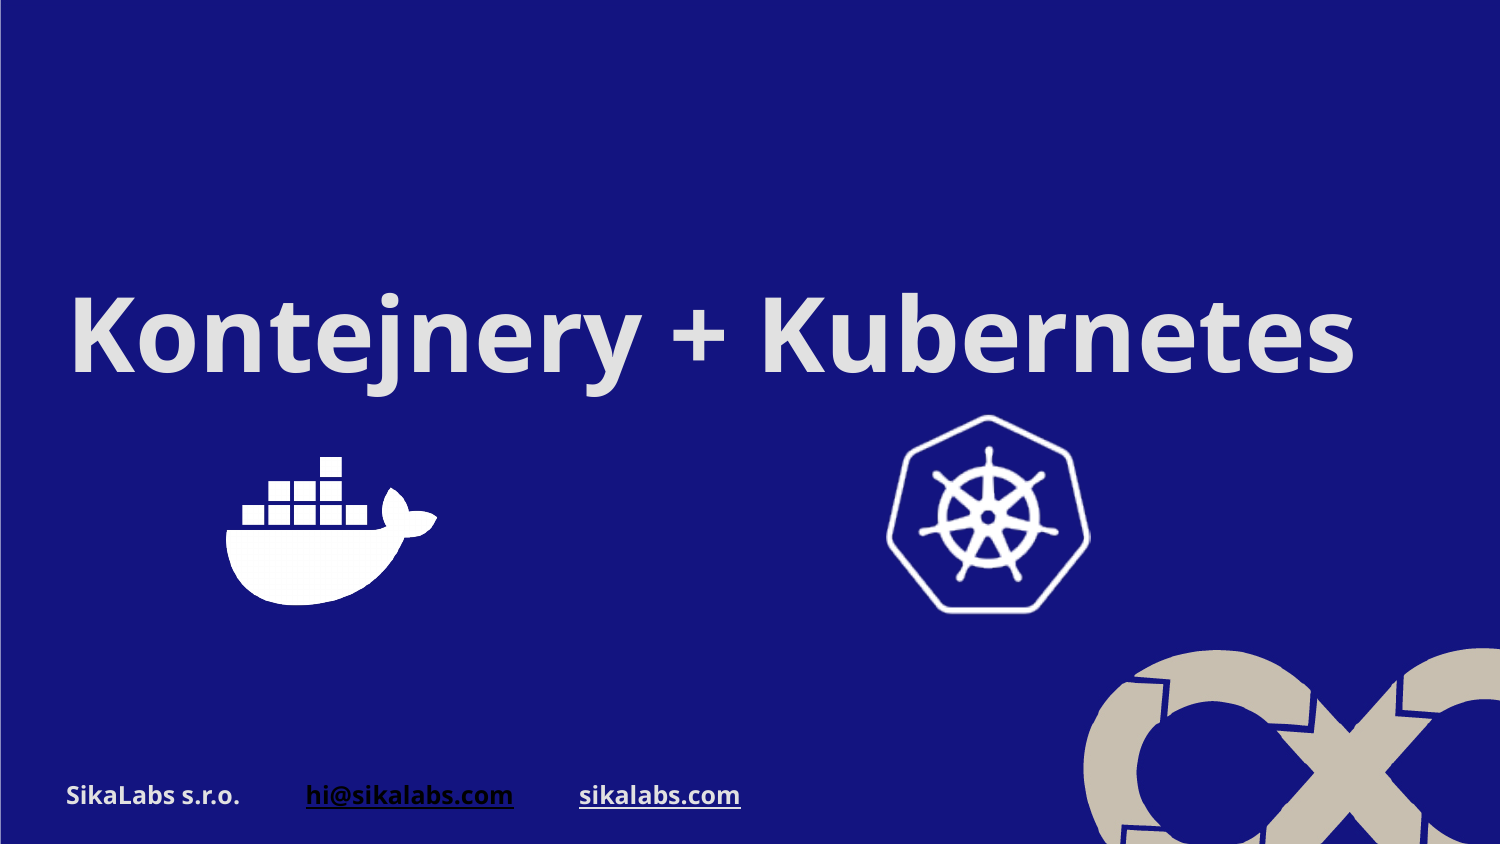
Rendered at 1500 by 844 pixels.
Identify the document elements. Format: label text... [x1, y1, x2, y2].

list Kontejnery + Kubernetes [51, 127, 1399, 692]
picture [0, 0, 1500, 844]
